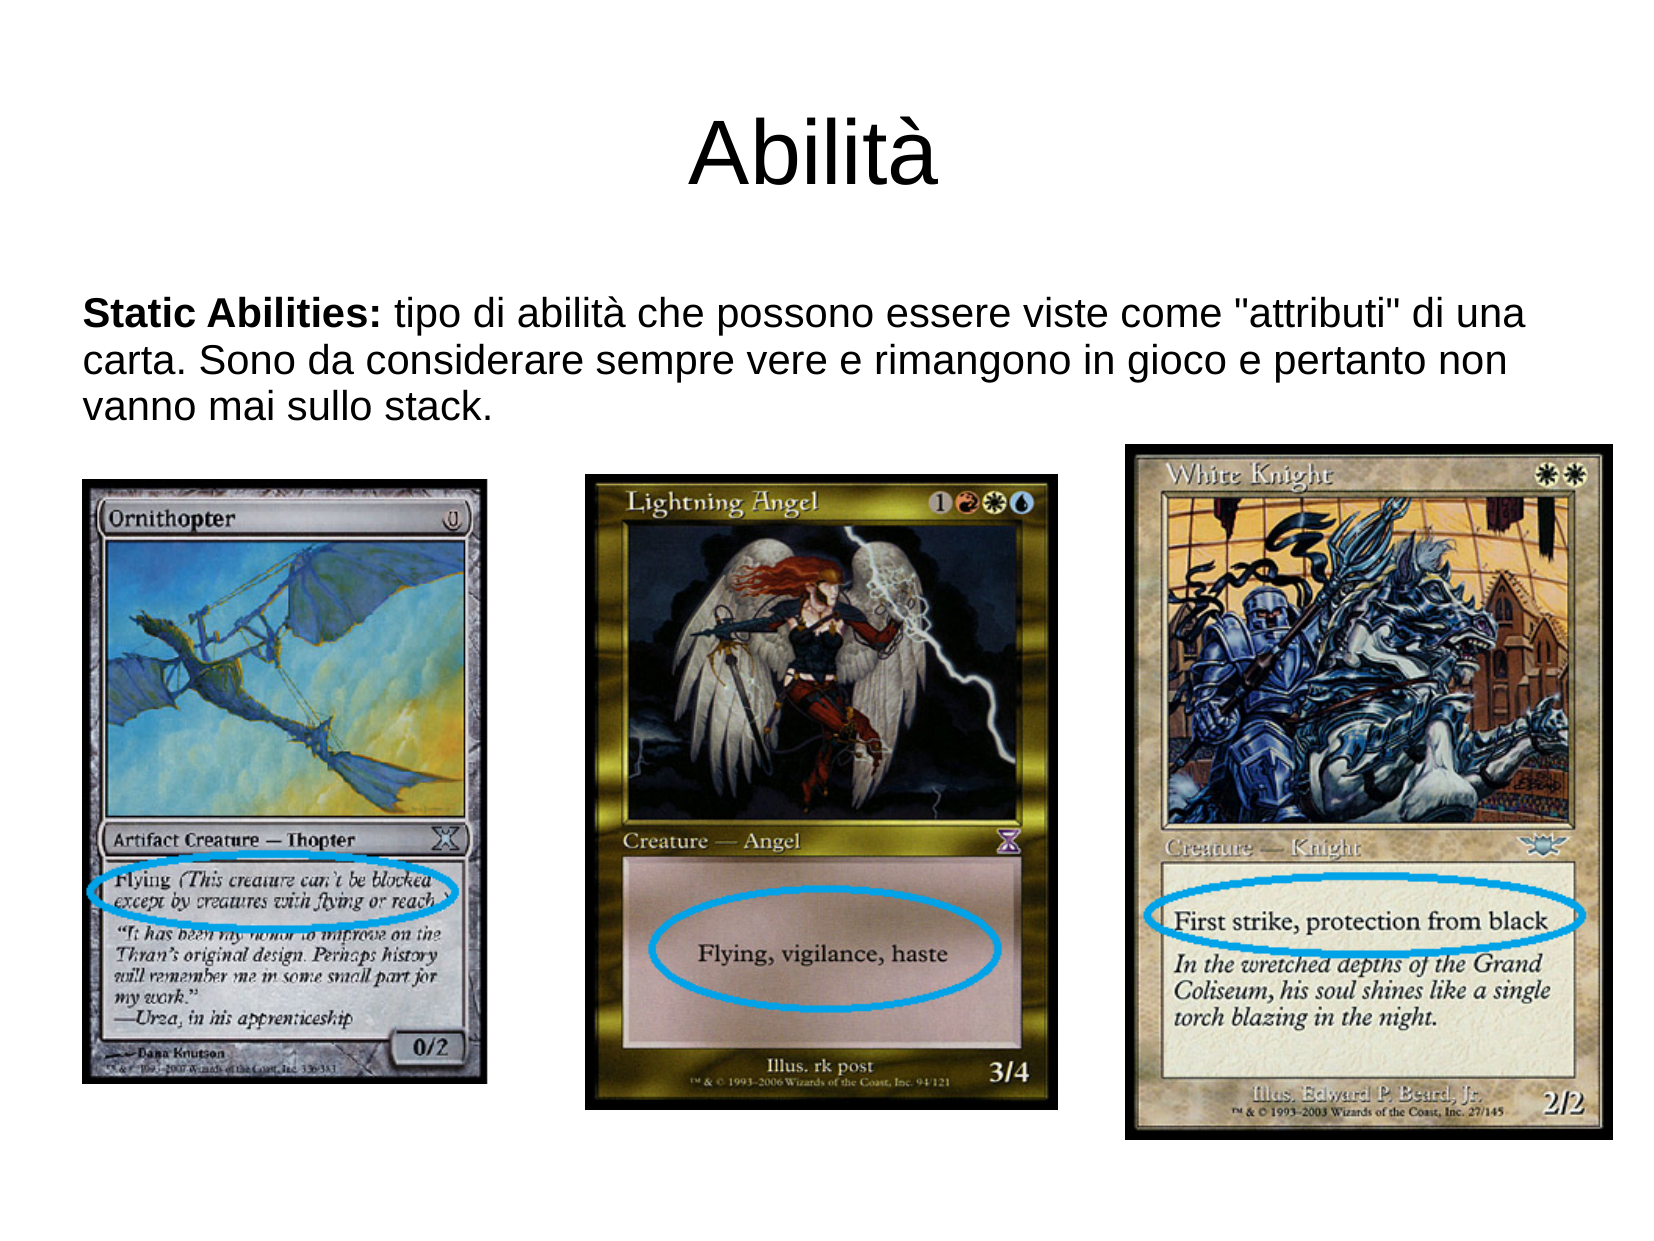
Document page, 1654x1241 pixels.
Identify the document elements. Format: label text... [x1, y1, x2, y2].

list Static Abilities: tipo di abilità che possono essere viste come "attributi" di una carta. Sono da considerare sempre vere e rimangono in gioco e pertanto non vanno mai sullo stack. [82, 290, 1571, 1010]
title Abilità [82, 49, 1571, 257]
picture [585, 474, 1058, 1111]
picture [1125, 444, 1613, 1141]
picture [82, 479, 489, 1084]
